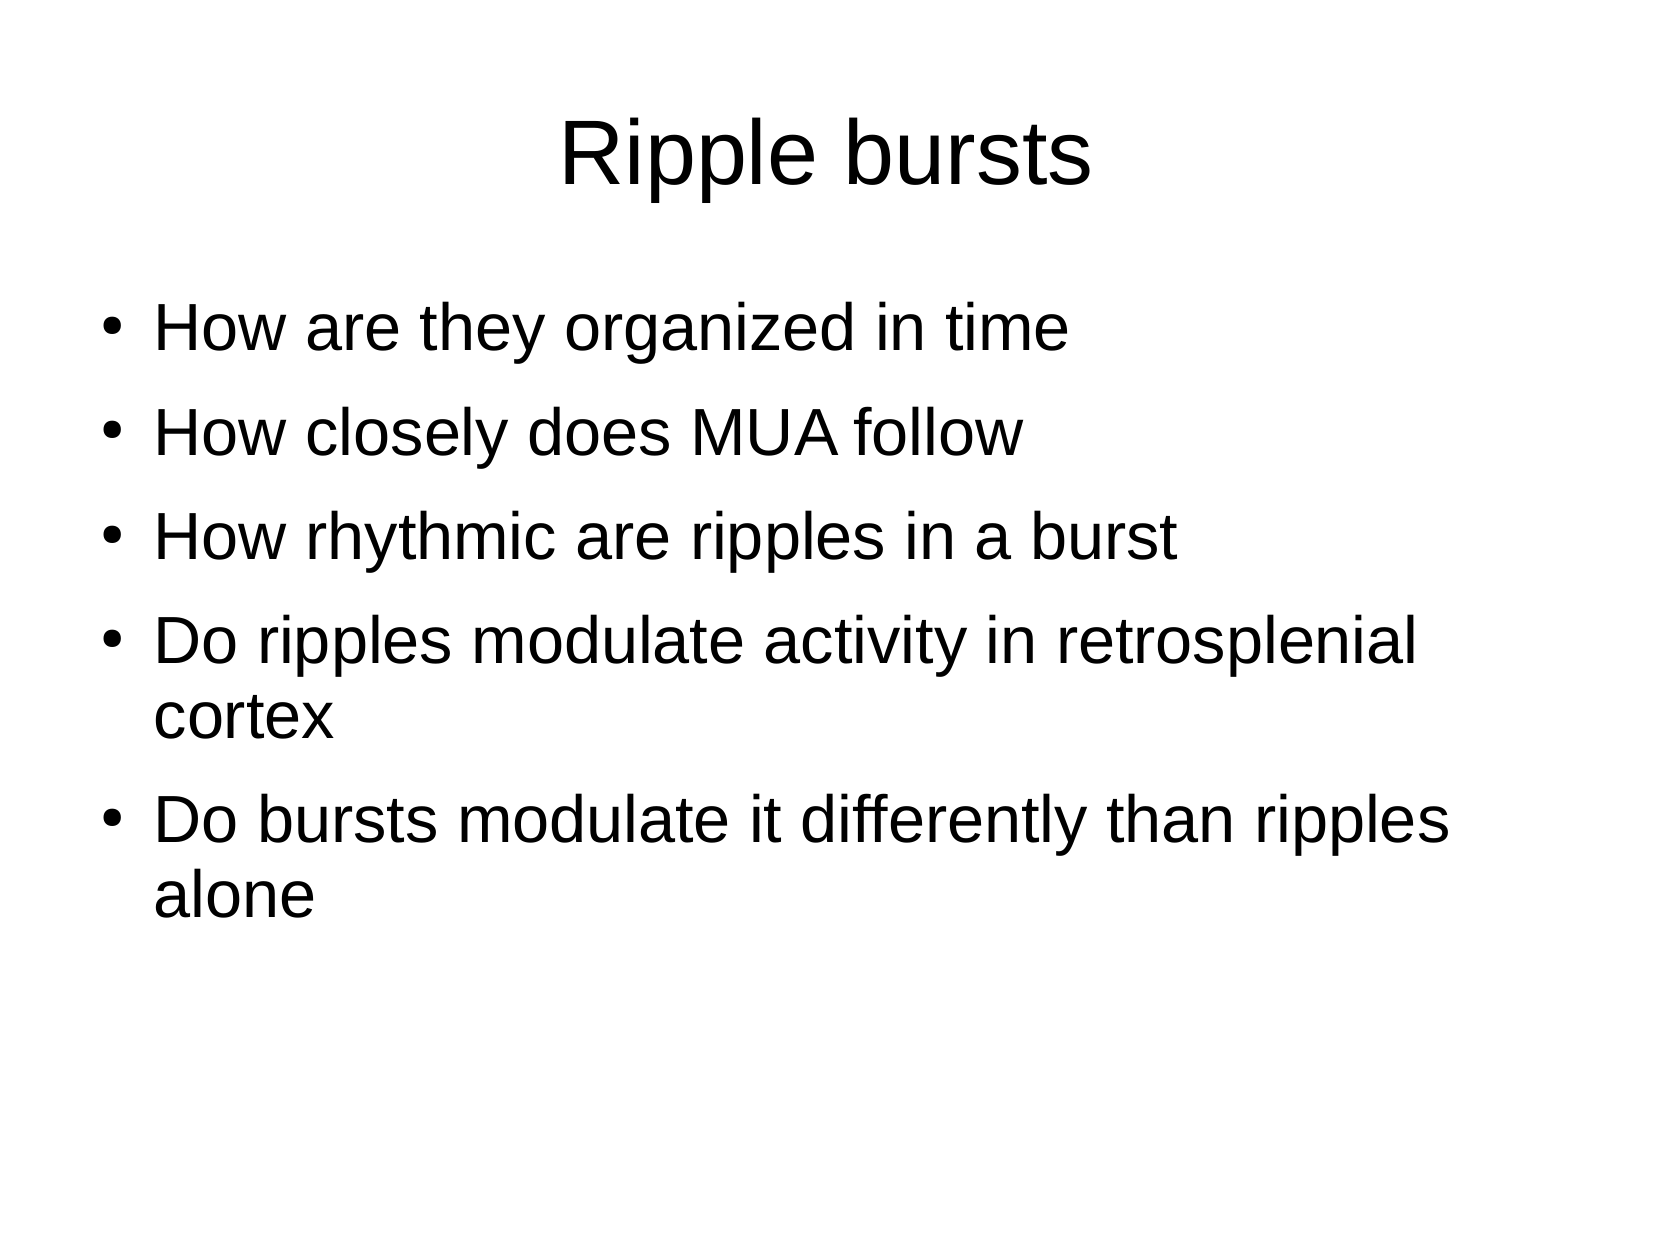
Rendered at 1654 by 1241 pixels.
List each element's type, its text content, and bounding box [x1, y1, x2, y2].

list How are they organized in time How closely does MUA follow How rhythmic are ripples in a burst Do ripples modulate activity in retrosplenial cortex Do bursts modulate it differently than ripples alone [82, 290, 1538, 1010]
title Ripple bursts [82, 49, 1571, 257]
